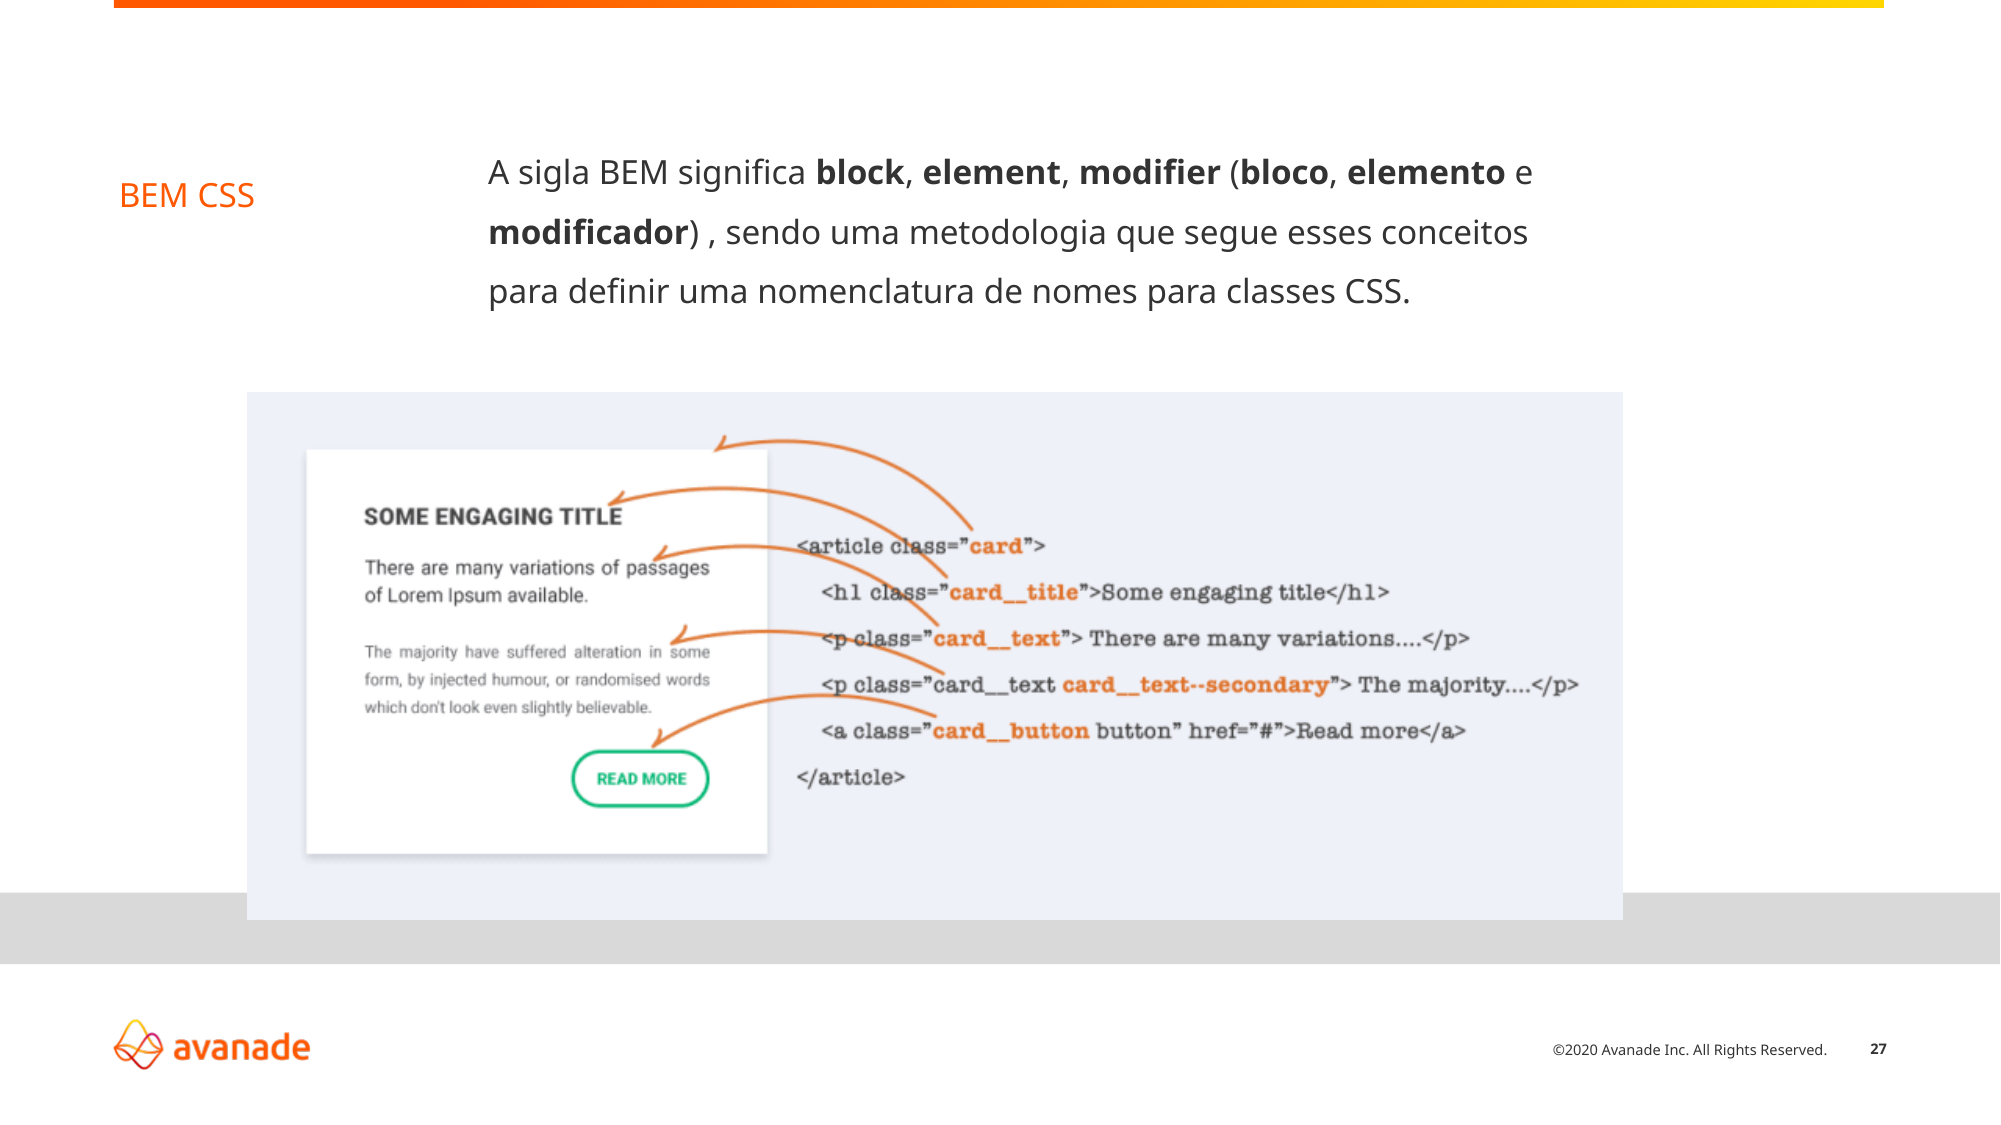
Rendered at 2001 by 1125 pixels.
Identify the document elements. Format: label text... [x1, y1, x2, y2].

picture [93, 999, 339, 1090]
picture [247, 392, 1623, 920]
text_box A sigla BEM significa block, element, modifier (bloco, elemento e modificador) , sendo uma metodologia que segue esses conceitos para definir uma nomenclatura de nomes para classes CSS. [473, 123, 1609, 378]
text_box BEM CSS [103, 166, 391, 239]
text_box [0, 892, 2000, 965]
